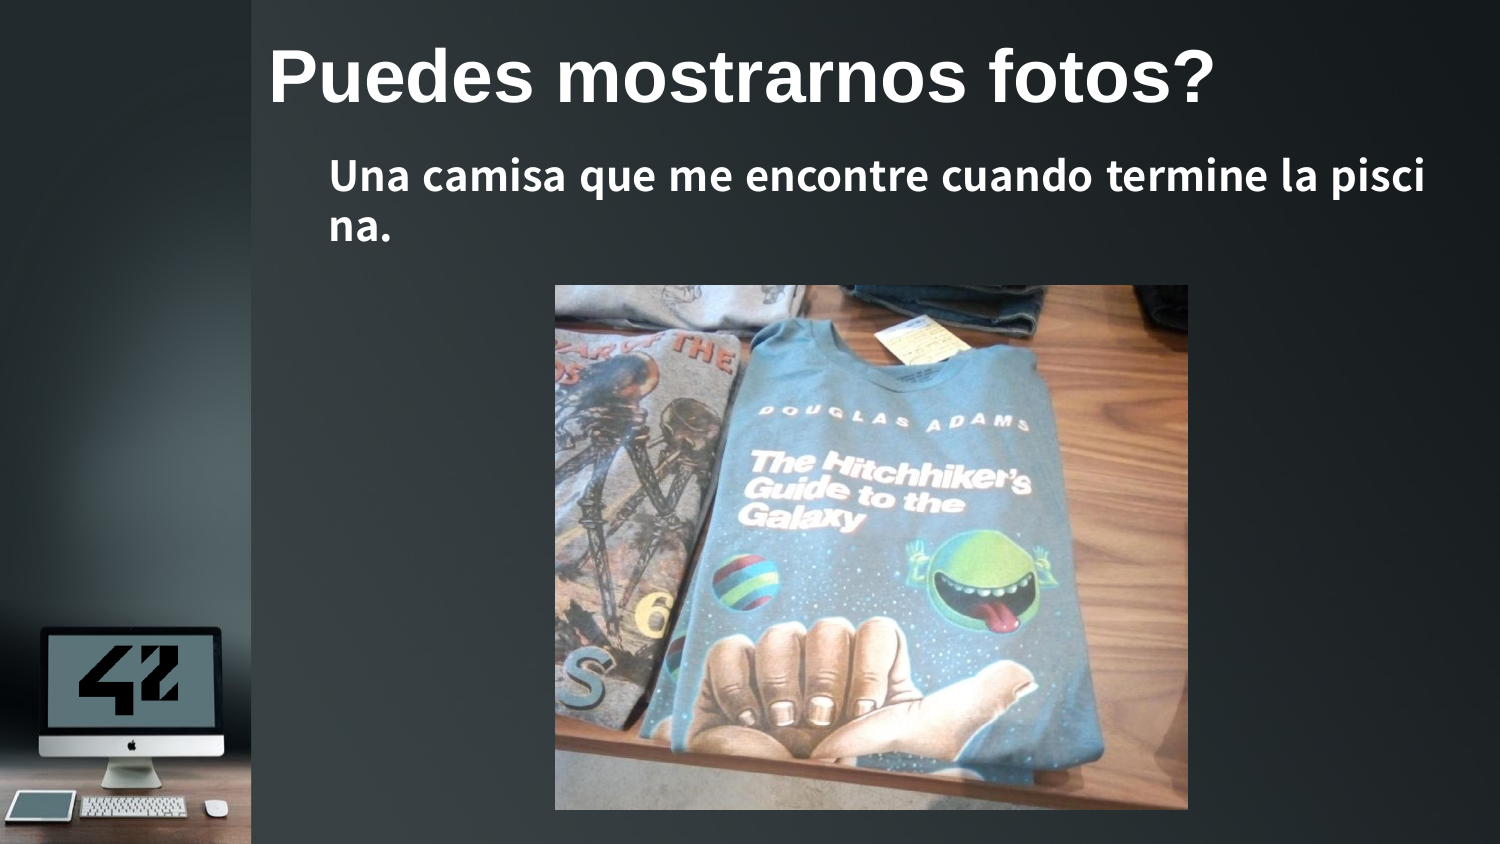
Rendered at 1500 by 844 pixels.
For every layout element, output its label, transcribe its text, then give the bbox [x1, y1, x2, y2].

picture [0, 0, 1500, 844]
list Una camisa que me encontre cuando termine la piscina. [313, 161, 1459, 238]
title Puedes mostrarnos fotos? [253, 0, 1500, 146]
